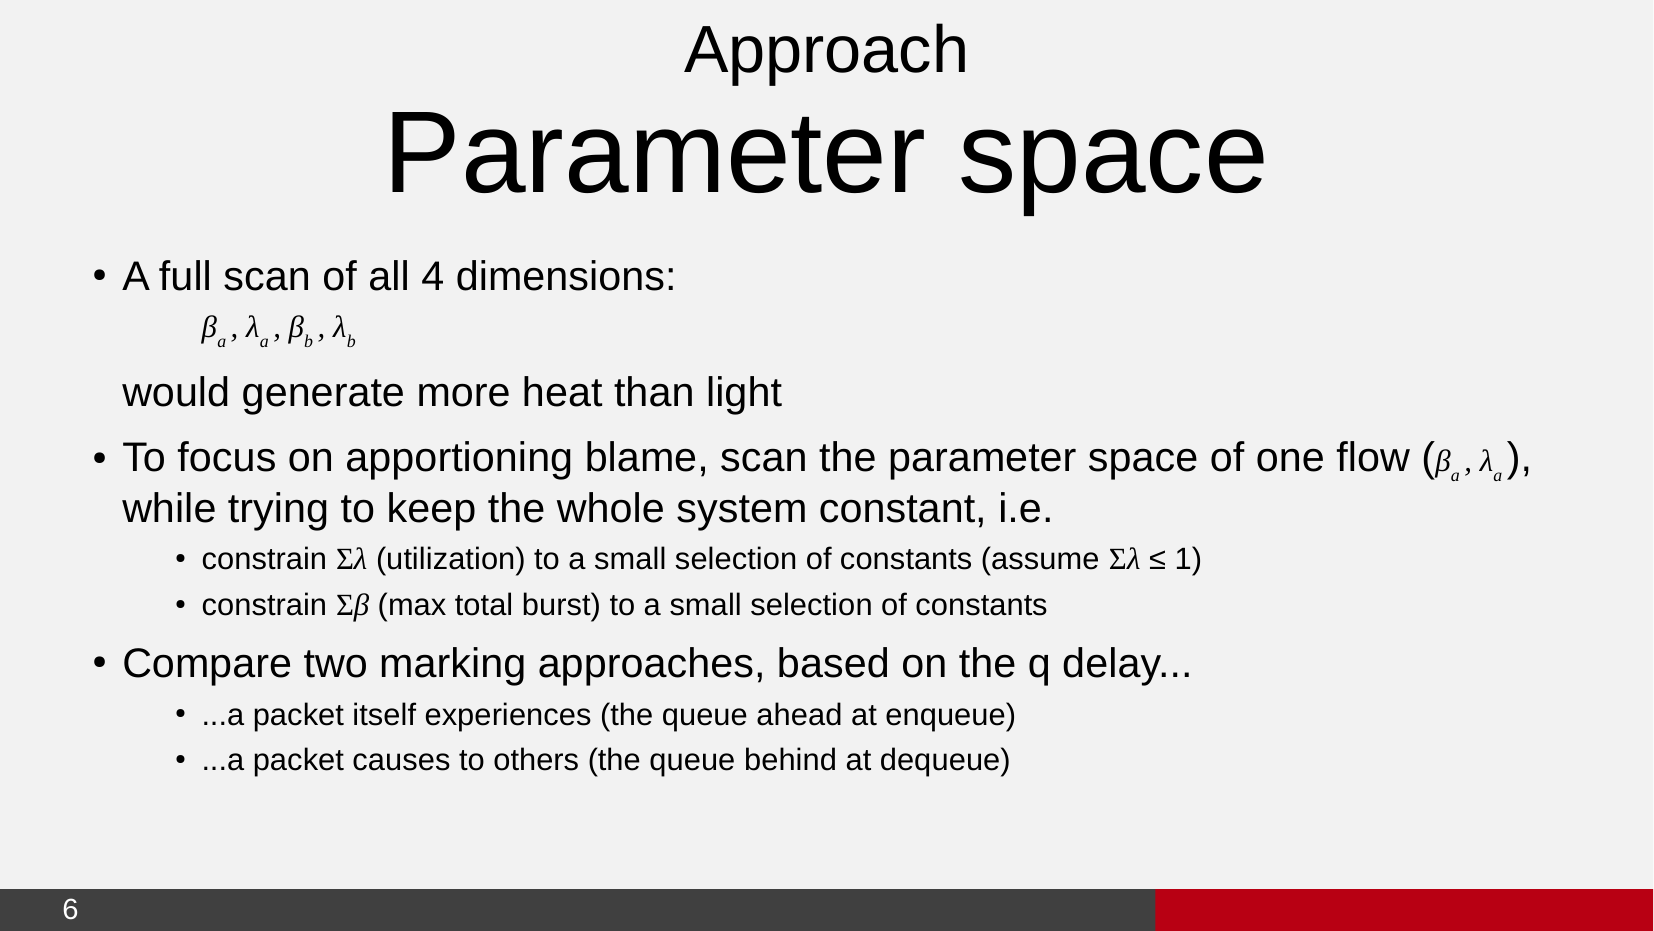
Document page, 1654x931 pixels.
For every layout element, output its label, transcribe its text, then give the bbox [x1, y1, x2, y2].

title Approach Parameter space [82, 12, 1571, 218]
list A full scan of all 4 dimensions: βa , λa , βb , λb would generate more heat than light To focus on apportioning blame, scan the parameter space of one flow (βa , λa ), while trying to keep the whole system constant, i.e. constrain Σλ (utilization) to a small selection of constants (assume Σλ ≤ 1) constrain Σβ (max total burst) to a small selection of constants Compare two marking approaches, based on the q delay... ...a packet itself experiences (the queue ahead at enqueue) ...a packet causes to others (the queue behind at dequeue) [82, 252, 1571, 793]
